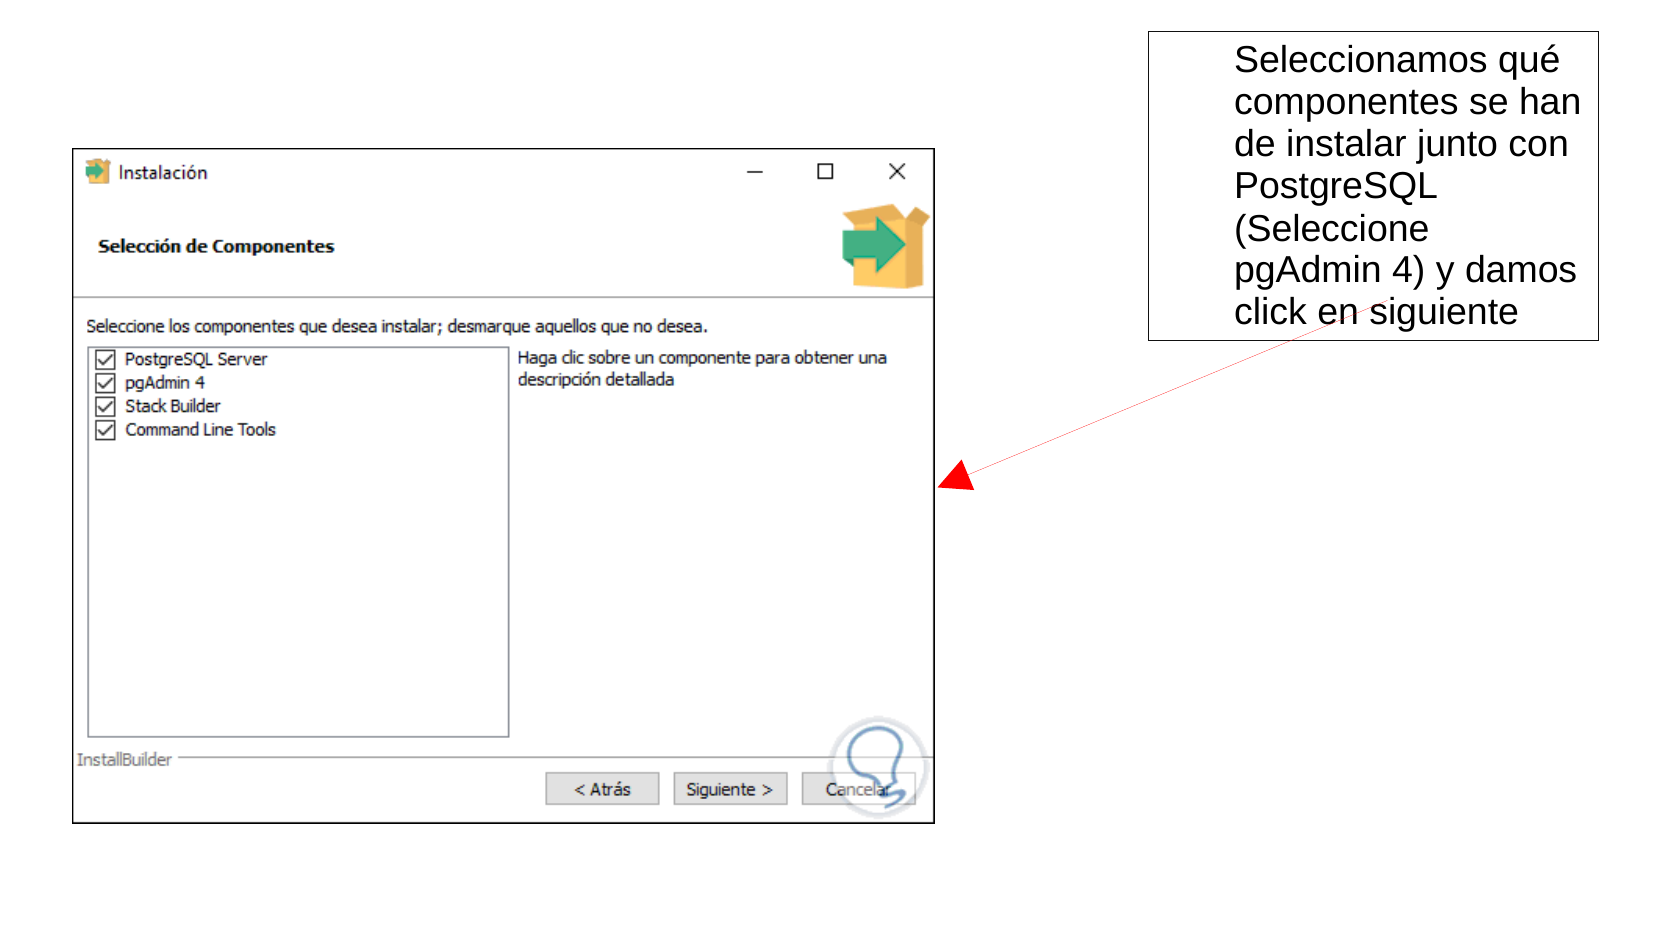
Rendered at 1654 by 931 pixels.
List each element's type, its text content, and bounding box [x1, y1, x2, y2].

text_box Seleccionamos qué componentes se han de instalar junto con PostgreSQL (Seleccione pgAdmin 4) y damos click en siguiente [1148, 31, 1599, 341]
picture [72, 148, 935, 824]
